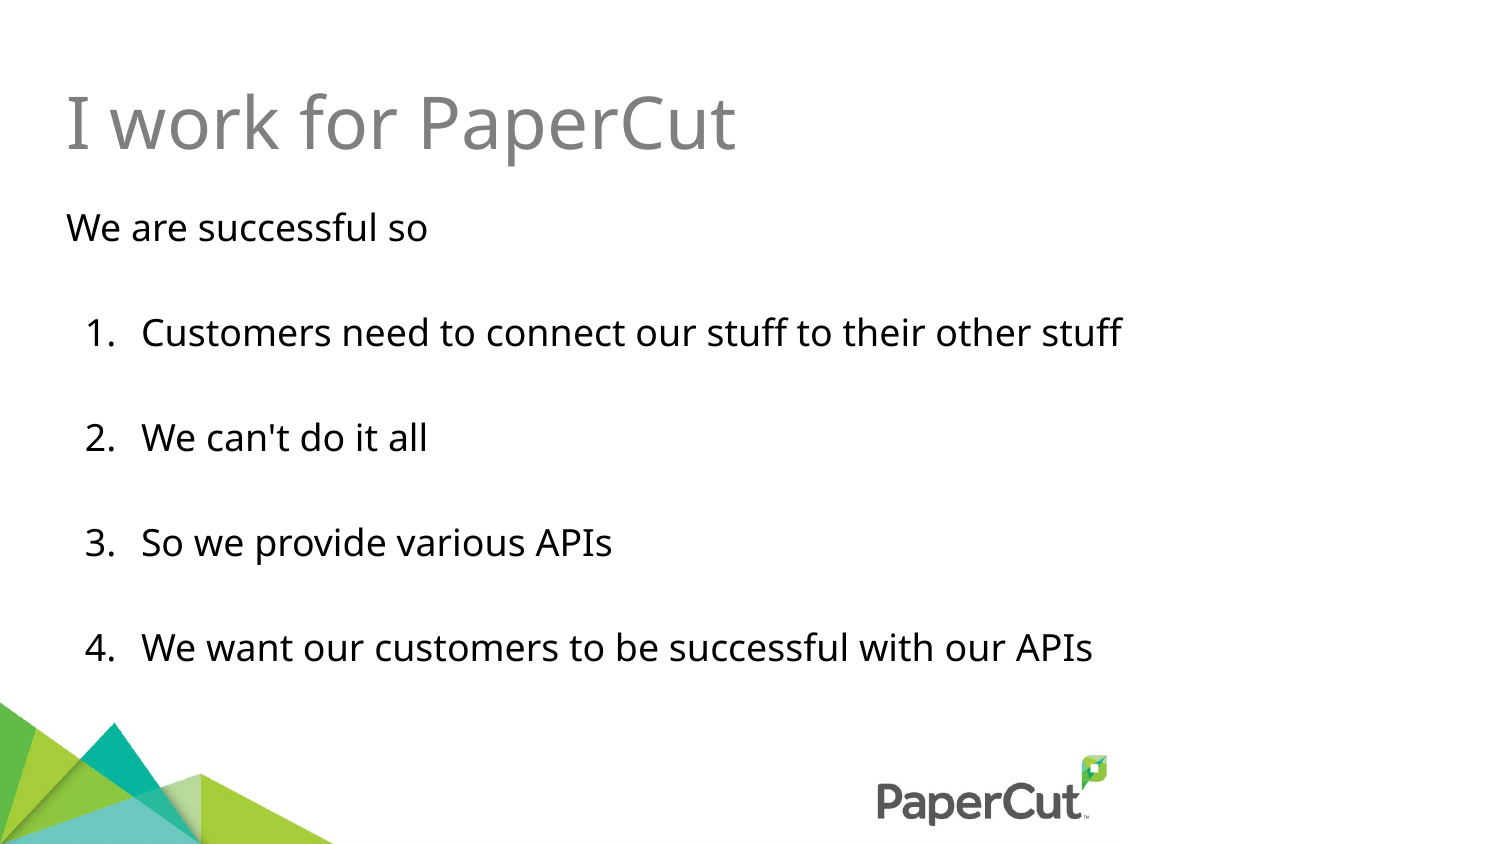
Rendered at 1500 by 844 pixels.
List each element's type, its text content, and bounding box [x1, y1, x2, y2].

title I work for PaperCut [51, 72, 1449, 167]
list We are successful so Customers need to connect our stuff to their other stuff We can't do it all So we provide various APIs We want our customers to be successful with our APIs [51, 189, 1449, 750]
picture [0, 0, 1125, 844]
